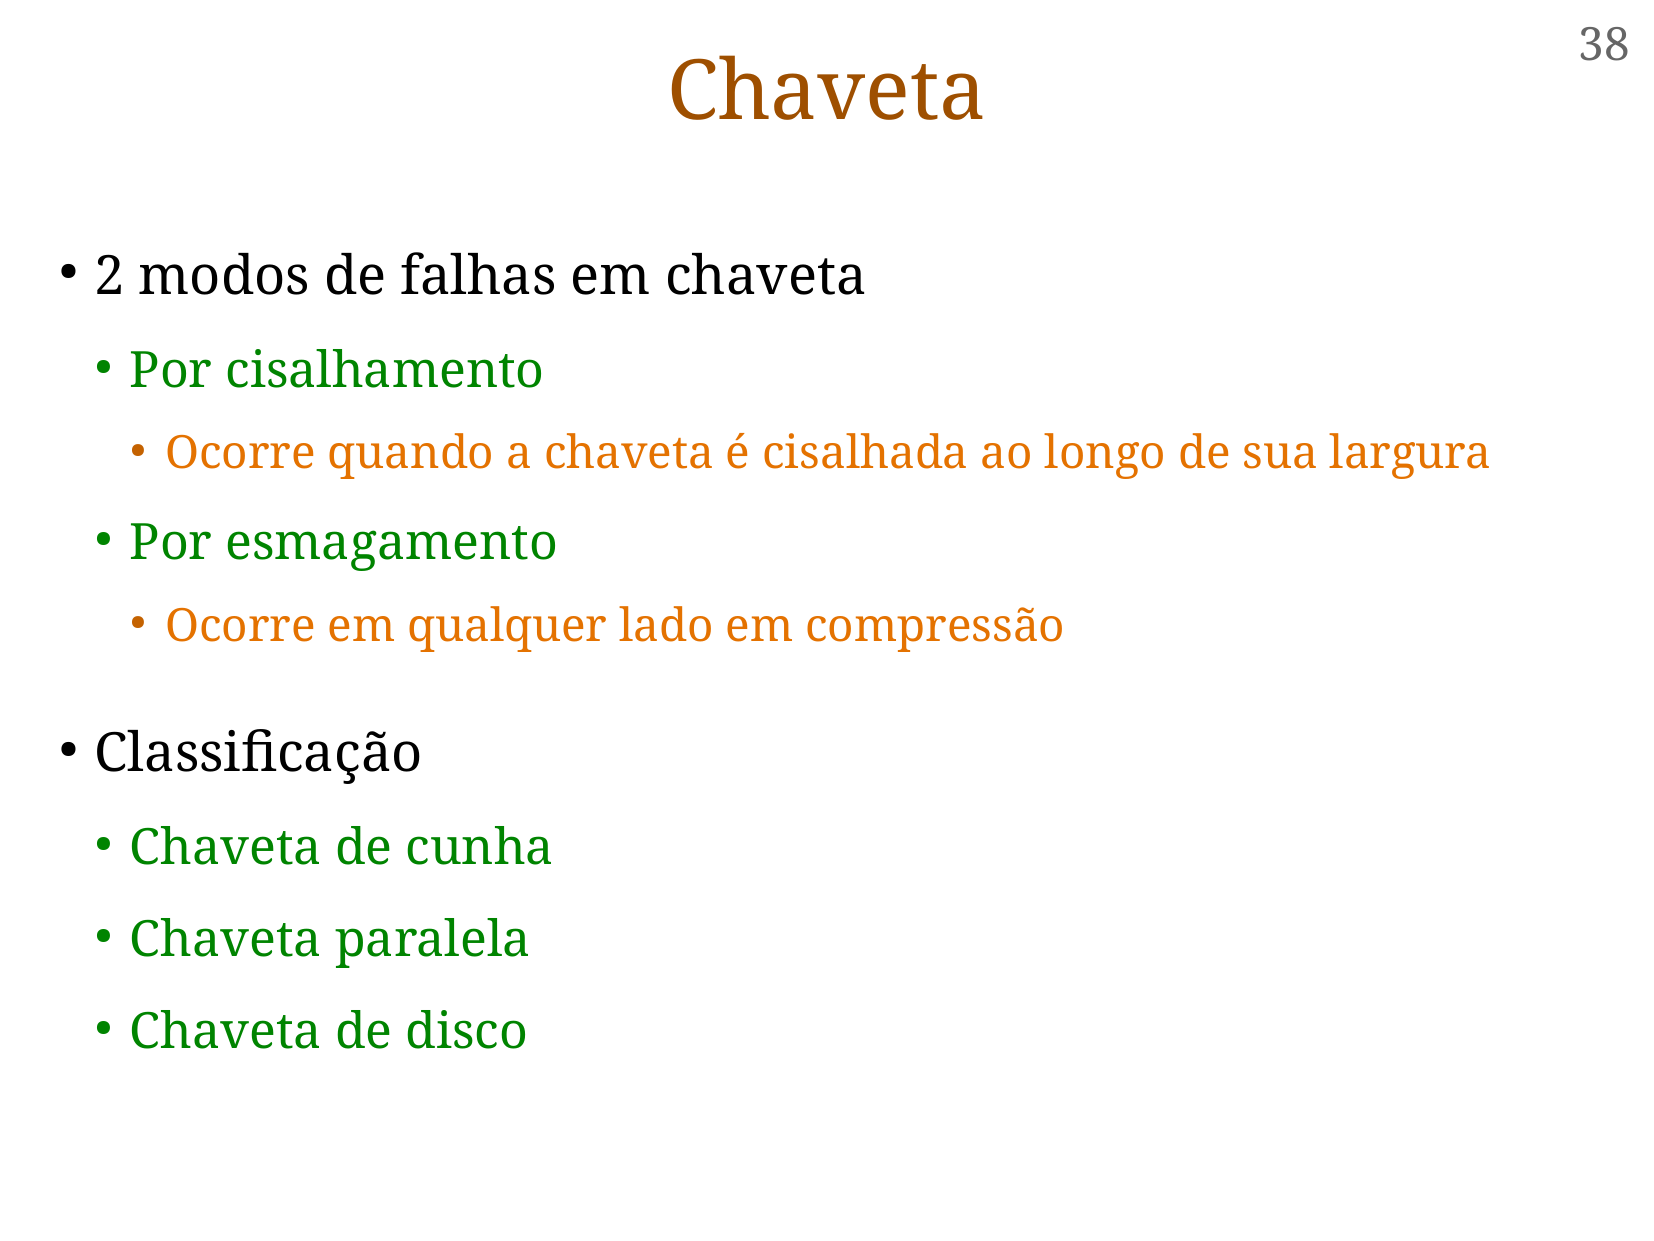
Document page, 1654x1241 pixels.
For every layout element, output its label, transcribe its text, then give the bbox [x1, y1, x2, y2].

list 2 modos de falhas em chaveta Por cisalhamento Ocorre quando a chaveta é cisalhada ao longo de sua largura Por esmagamento Ocorre em qualquer lado em compressão Classificação Chaveta de cunha Chaveta paralela Chaveta de disco [59, 236, 1595, 1211]
title Chaveta [59, 29, 1595, 148]
